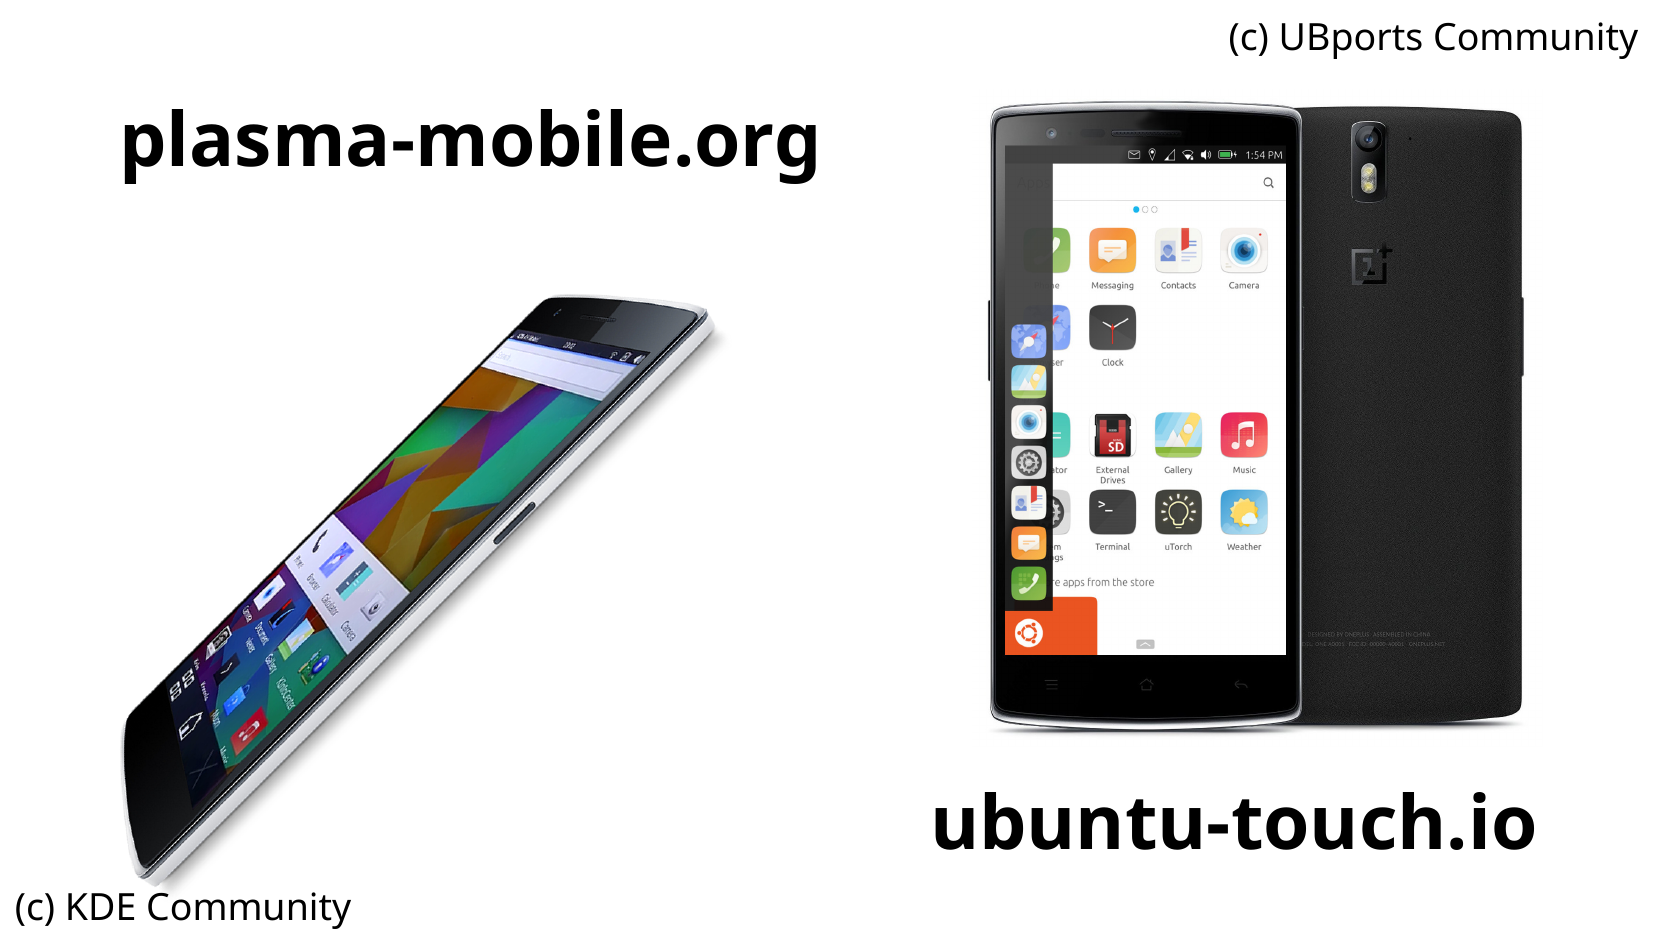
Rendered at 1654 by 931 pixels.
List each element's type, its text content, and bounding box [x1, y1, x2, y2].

text_box (c) KDE Community [0, 873, 451, 931]
picture [23, 195, 759, 873]
title plasma-mobile.org [26, 60, 916, 216]
title ubuntu-touch.io [863, 743, 1606, 899]
text_box (c) UBports Community [1170, 3, 1654, 106]
picture [972, 89, 1543, 743]
